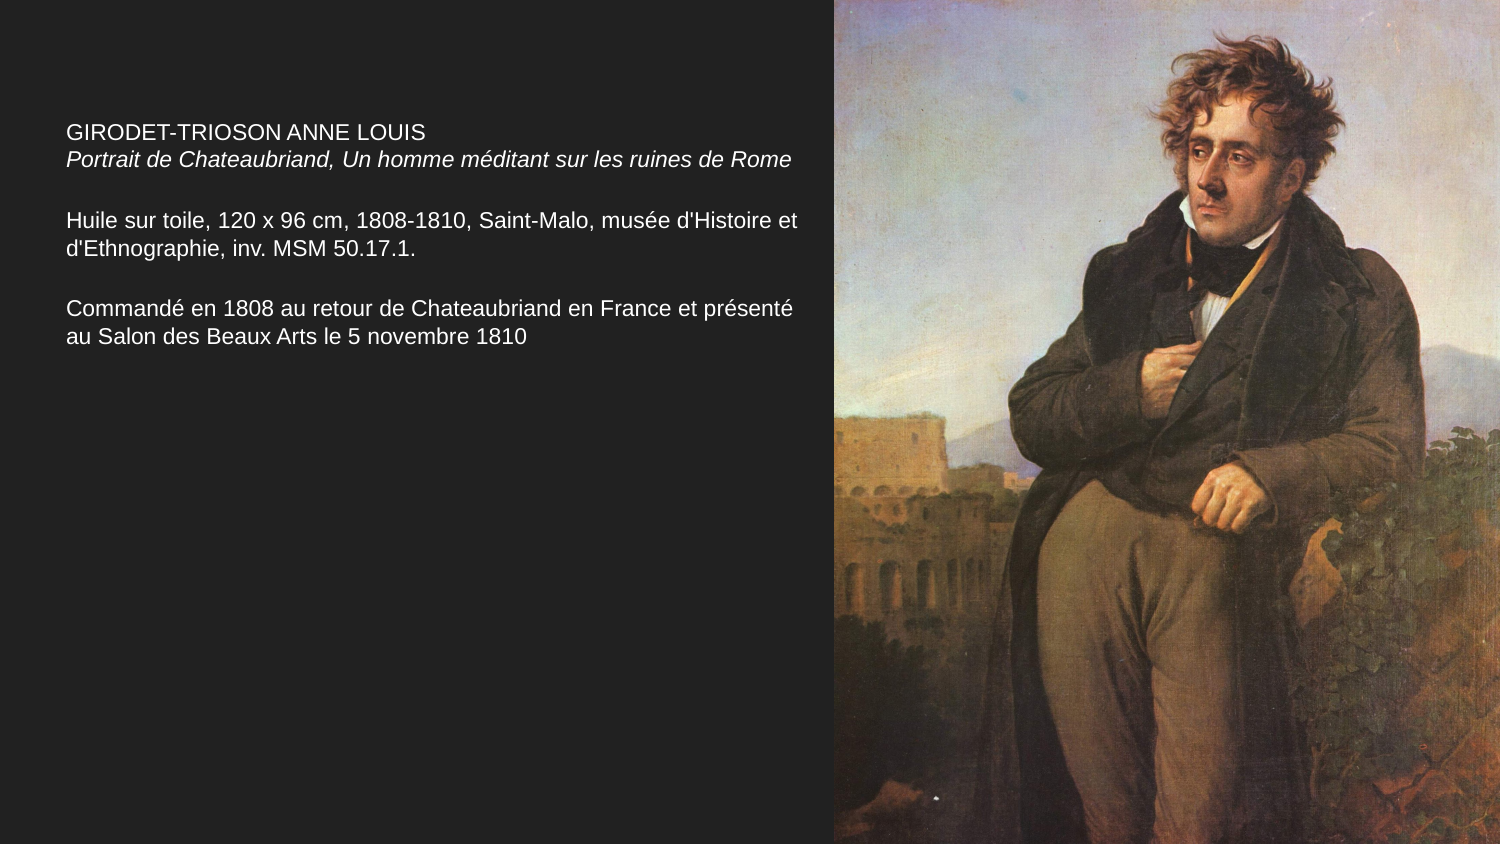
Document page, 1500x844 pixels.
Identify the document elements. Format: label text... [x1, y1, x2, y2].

picture [834, 0, 1500, 844]
list GIRODET-TRIOSON ANNE LOUIS Portrait de Chateaubriand, Un homme méditant sur les ruines de Rome Huile sur toile, 120 x 96 cm, 1808-1810, Saint-Malo, musée d'Histoire et d'Ethnographie, inv. MSM 50.17.1. Commandé en 1808 au retour de Chateaubriand en France et présenté au Salon des Beaux Arts le 5 novembre 1810 [51, 102, 834, 750]
